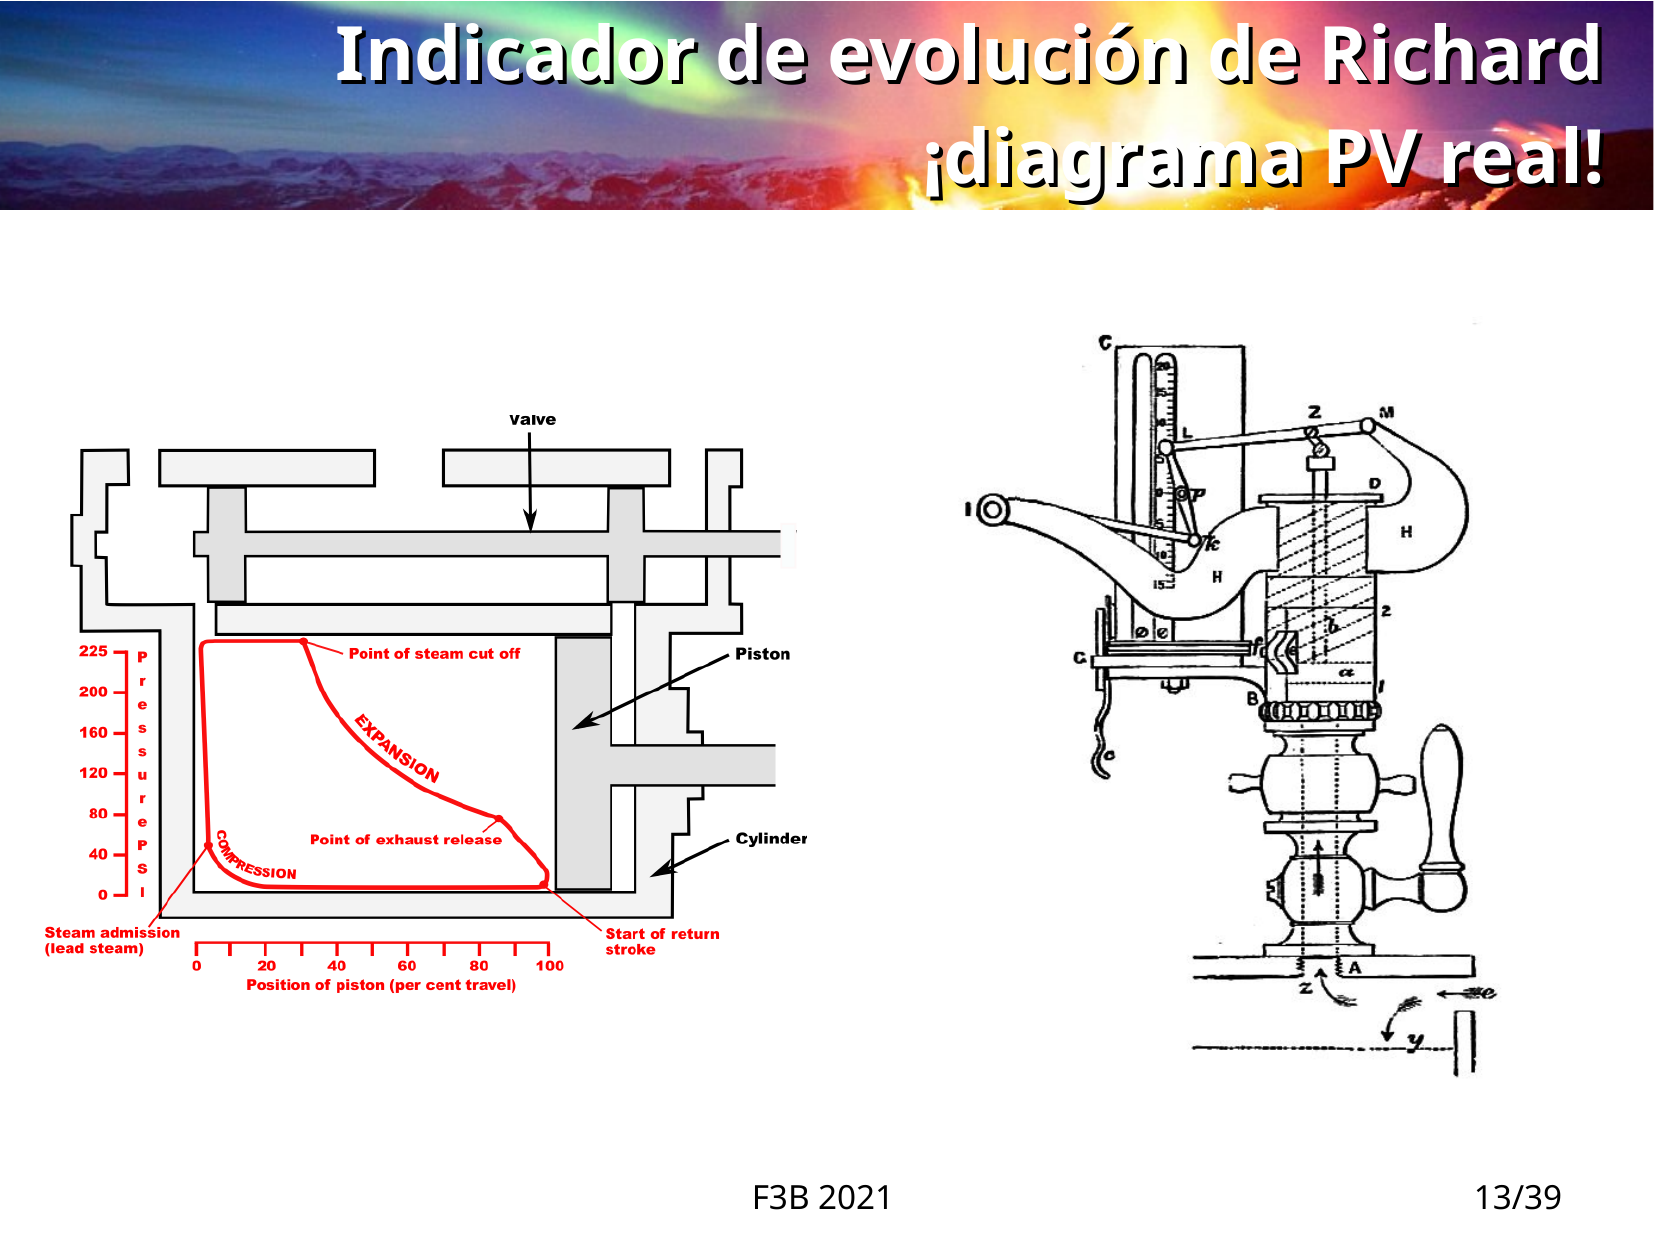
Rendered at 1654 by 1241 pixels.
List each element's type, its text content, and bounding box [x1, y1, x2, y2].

picture [45, 415, 807, 994]
picture [0, 1, 1654, 210]
title Indicador de evolución de Richard ¡diagrama PV real! [45, 11, 1606, 195]
picture [844, 316, 1606, 1094]
